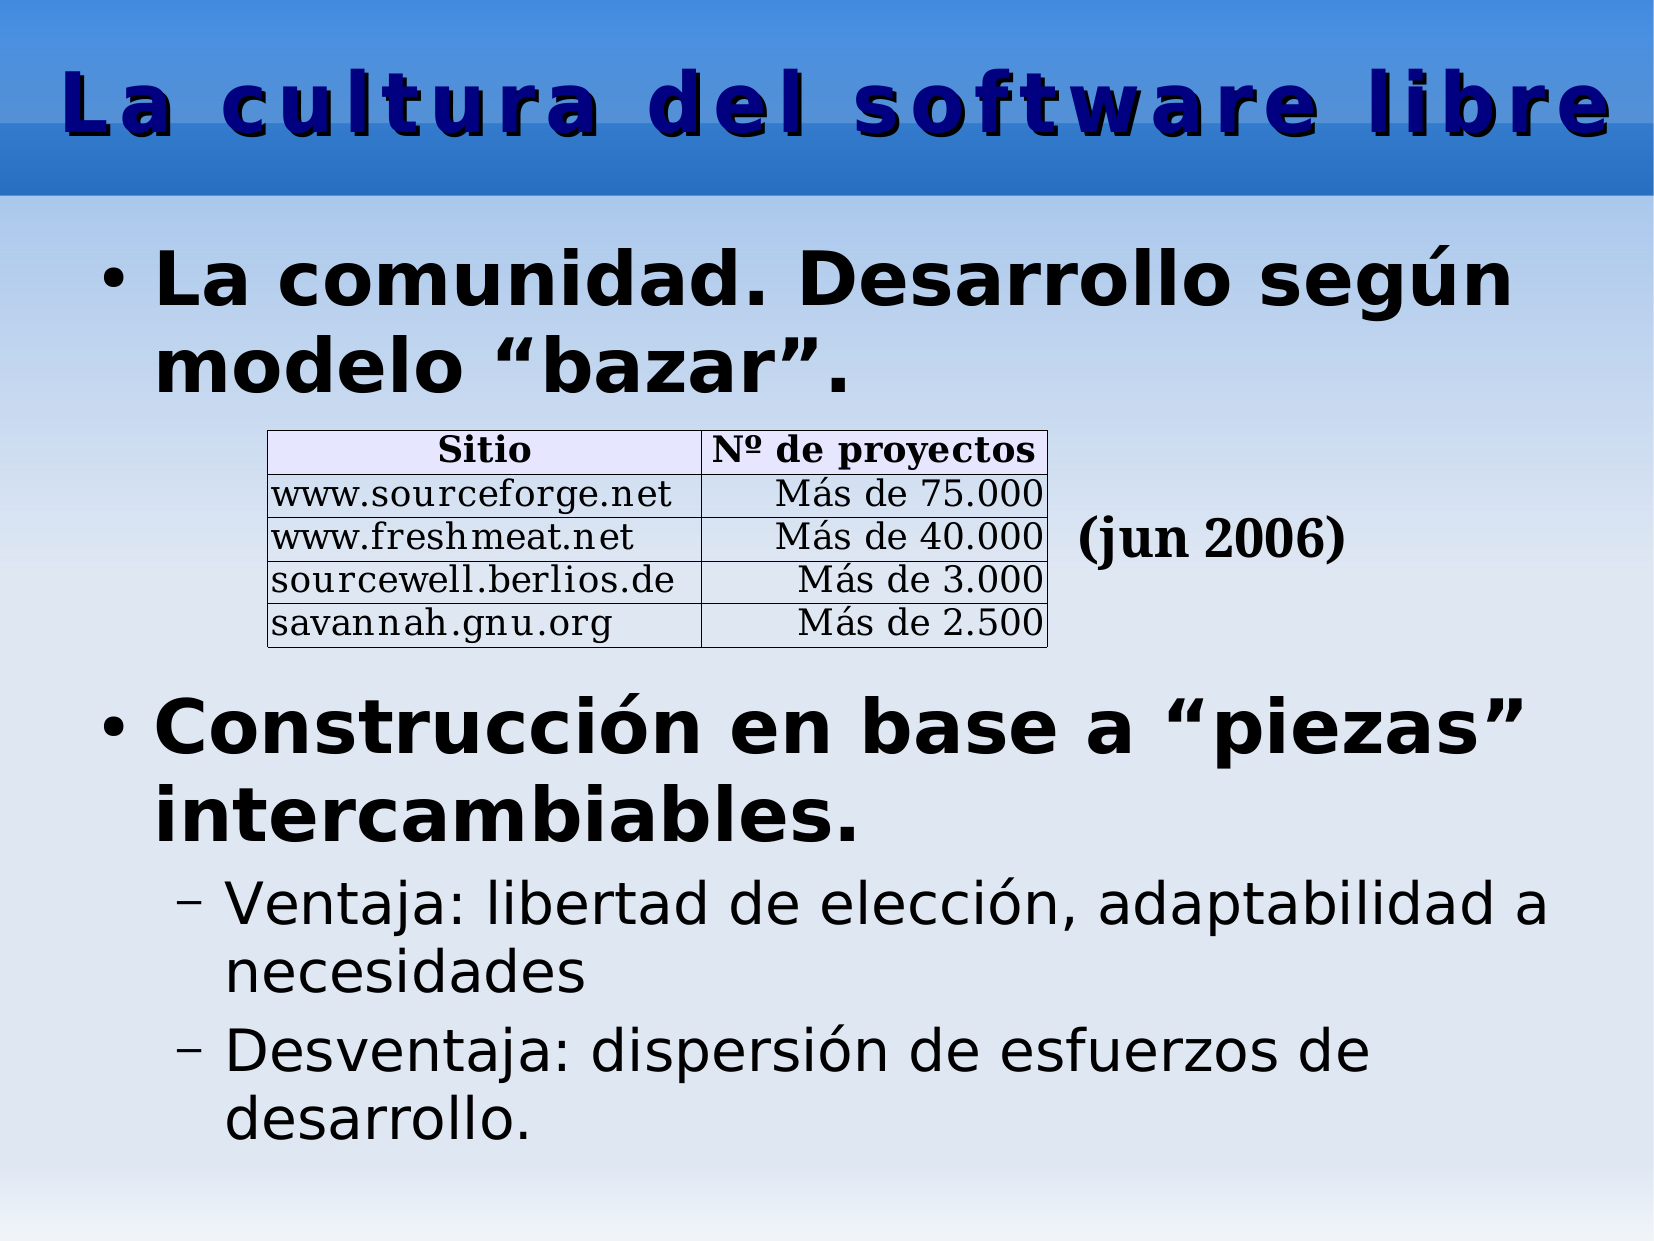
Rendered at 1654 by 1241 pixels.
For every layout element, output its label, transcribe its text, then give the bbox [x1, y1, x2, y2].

text_box (jun 2006) [1062, 496, 1330, 577]
picture [0, 0, 1654, 1241]
chart [265, 428, 1050, 650]
list La comunidad. Desarrollo según modelo “bazar”. Construcción en base a “piezas” intercambiables. Ventaja: libertad de elección, adaptabilidad a necesidades Desventaja: dispersión de esfuerzos de desarrollo. [82, 236, 1565, 1154]
title La cultura del software libre [59, 29, 1654, 178]
